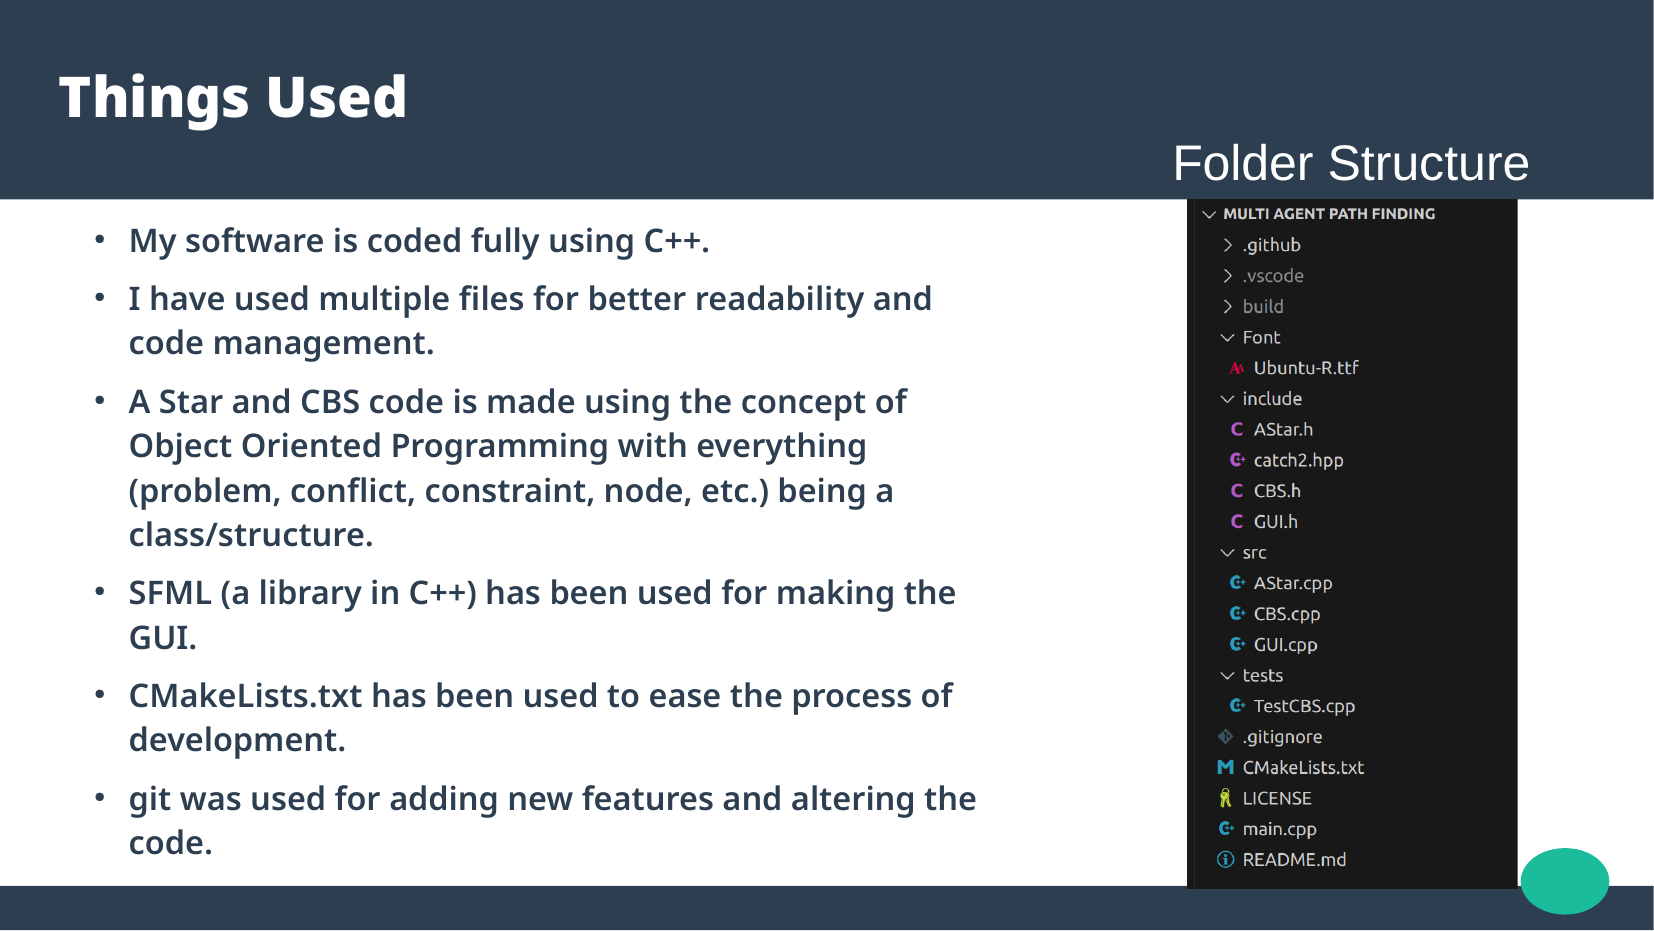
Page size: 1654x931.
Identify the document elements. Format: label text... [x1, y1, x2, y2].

picture [1187, 199, 1518, 889]
list My software is coded fully using C++. I have used multiple files for better readability and code management. A Star and CBS code is made using the concept of Object Oriented Programming with everything (problem, conflict, constraint, node, etc.) being a class/structure. SFML (a library in C++) has been used for making the GUI. CMakeLists.txt has been used to ease the process of development. git was used for adding new features and altering the code. [82, 217, 1016, 875]
text_box Folder Structure [1157, 127, 1595, 207]
title Things Used [59, 37, 1595, 156]
